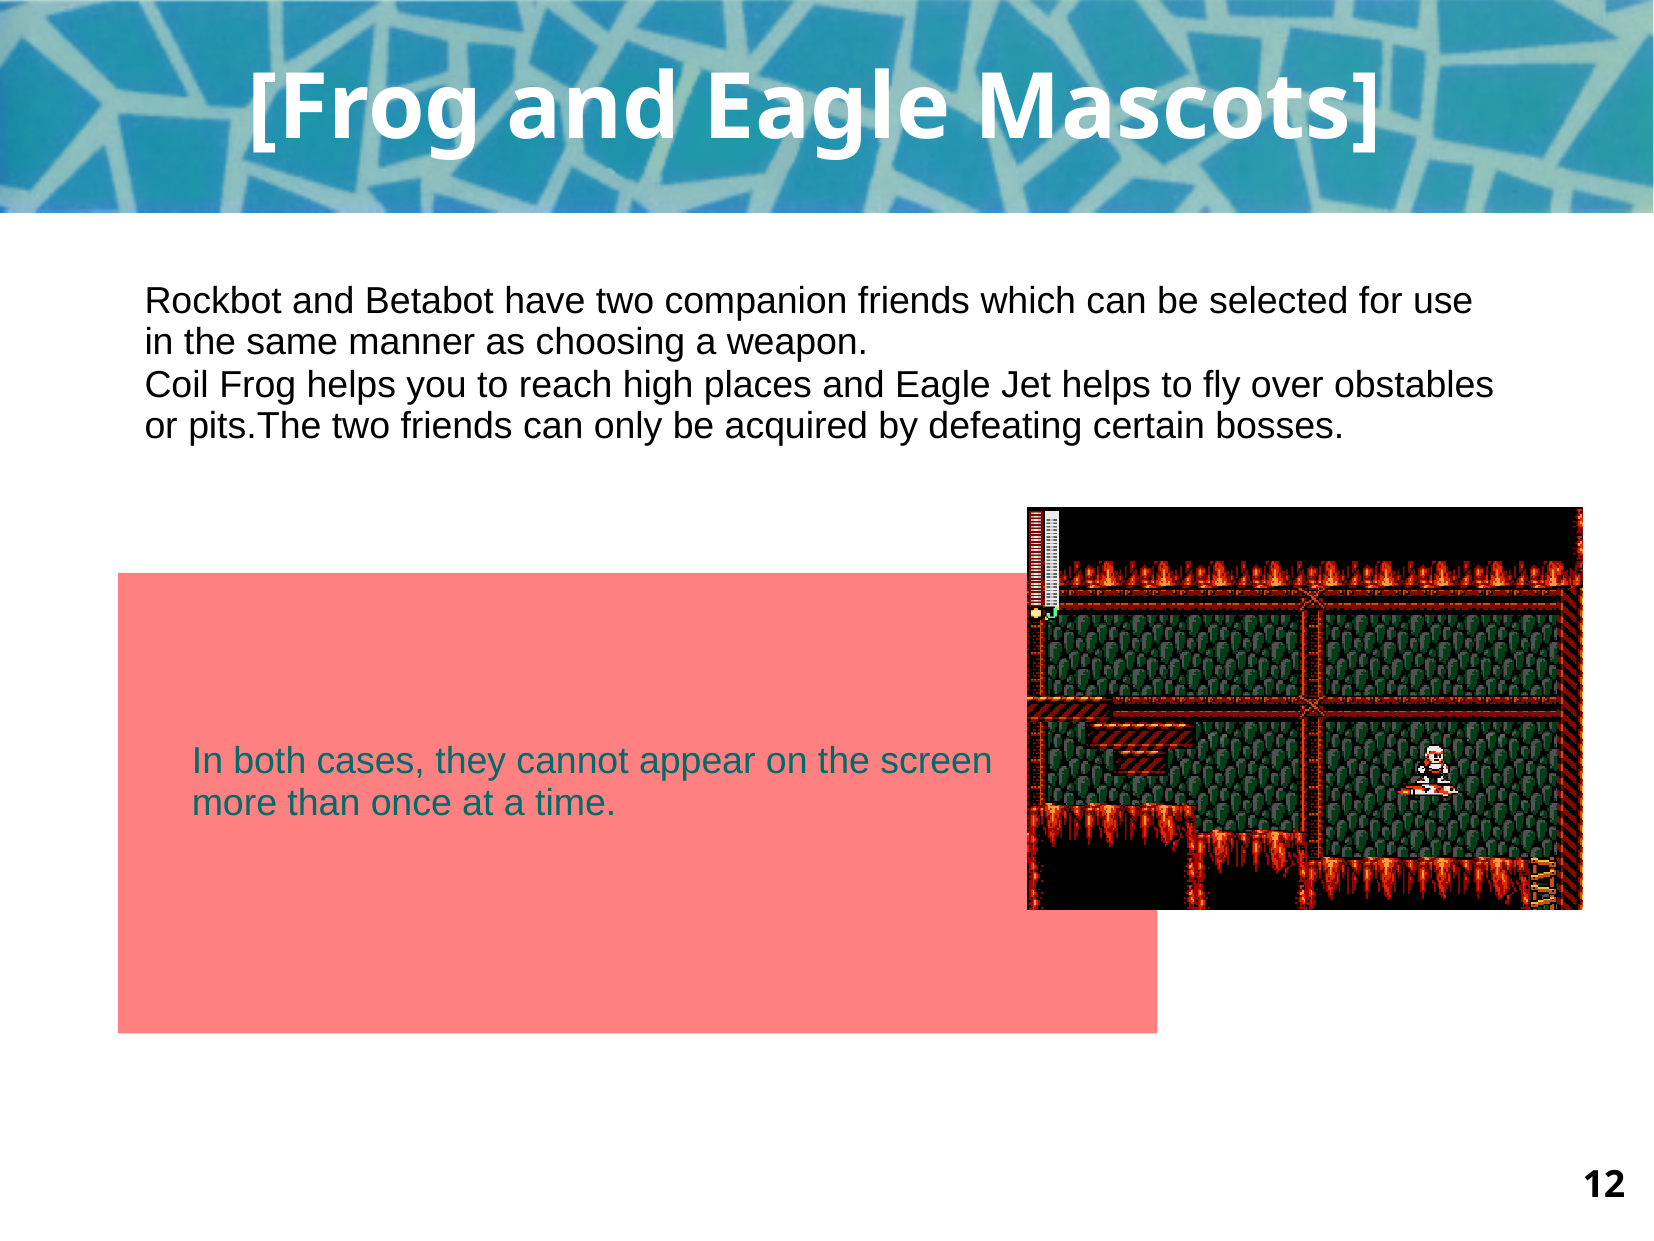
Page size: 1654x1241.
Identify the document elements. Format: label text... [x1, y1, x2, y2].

picture [1027, 507, 1583, 910]
picture [0, 0, 1654, 213]
text_box Rockbot and Betabot have two companion friends which can be selected for use in the same manner as choosing a weapon. Coil Frog helps you to reach high places and Eagle Jet helps to fly over obstables or pits.The two friends can only be acquired by defeating certain bosses. [129, 271, 1524, 455]
title [Frog and Eagle Mascots] [70, 0, 1559, 208]
text_box [118, 572, 1158, 1034]
text_box In both cases, they cannot appear on the screen more than once at a time. [177, 732, 1027, 832]
